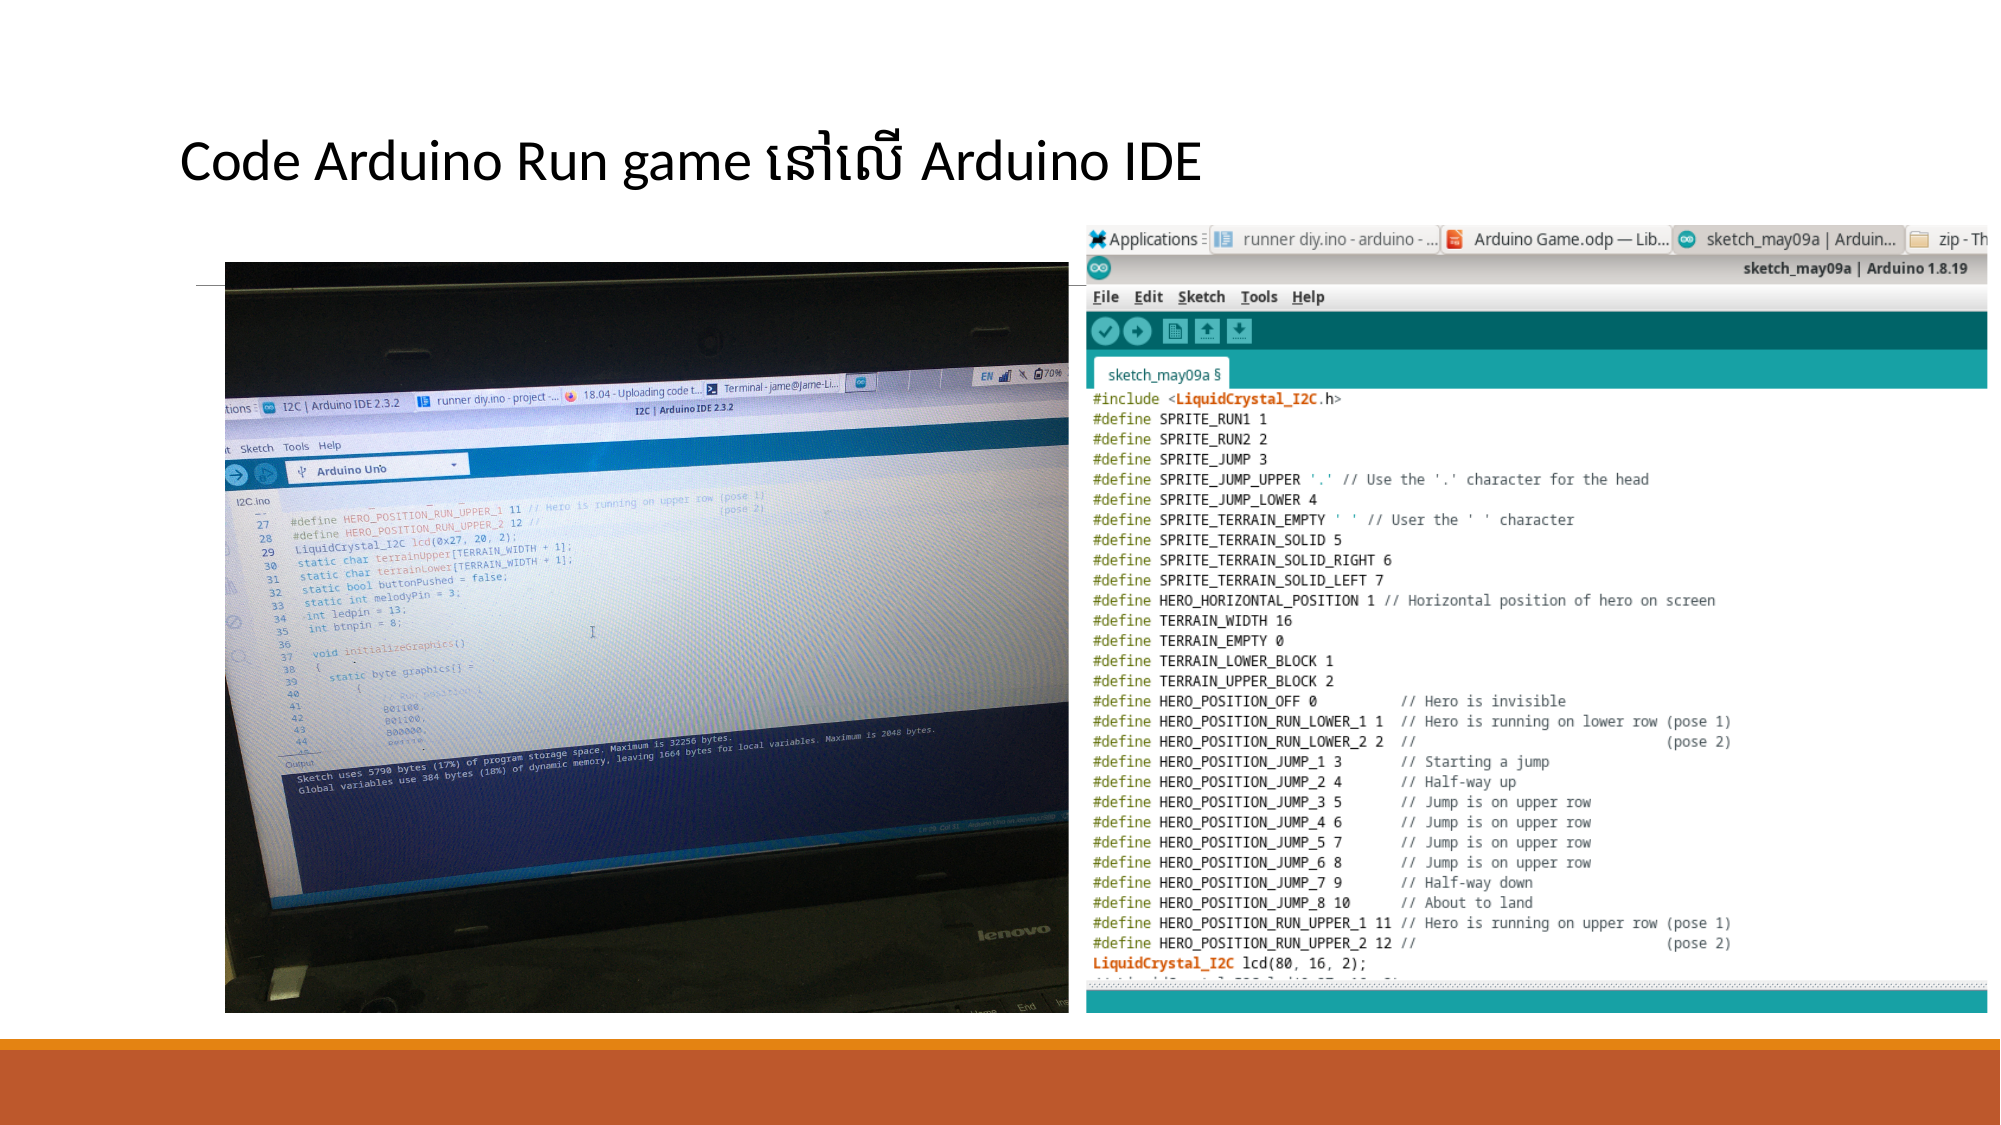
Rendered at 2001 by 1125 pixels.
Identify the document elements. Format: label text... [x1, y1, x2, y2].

picture [1086, 224, 1988, 1013]
title Code Arduino Run game នៅលើ Arduino IDE [180, 47, 1830, 285]
picture [225, 262, 1069, 1013]
